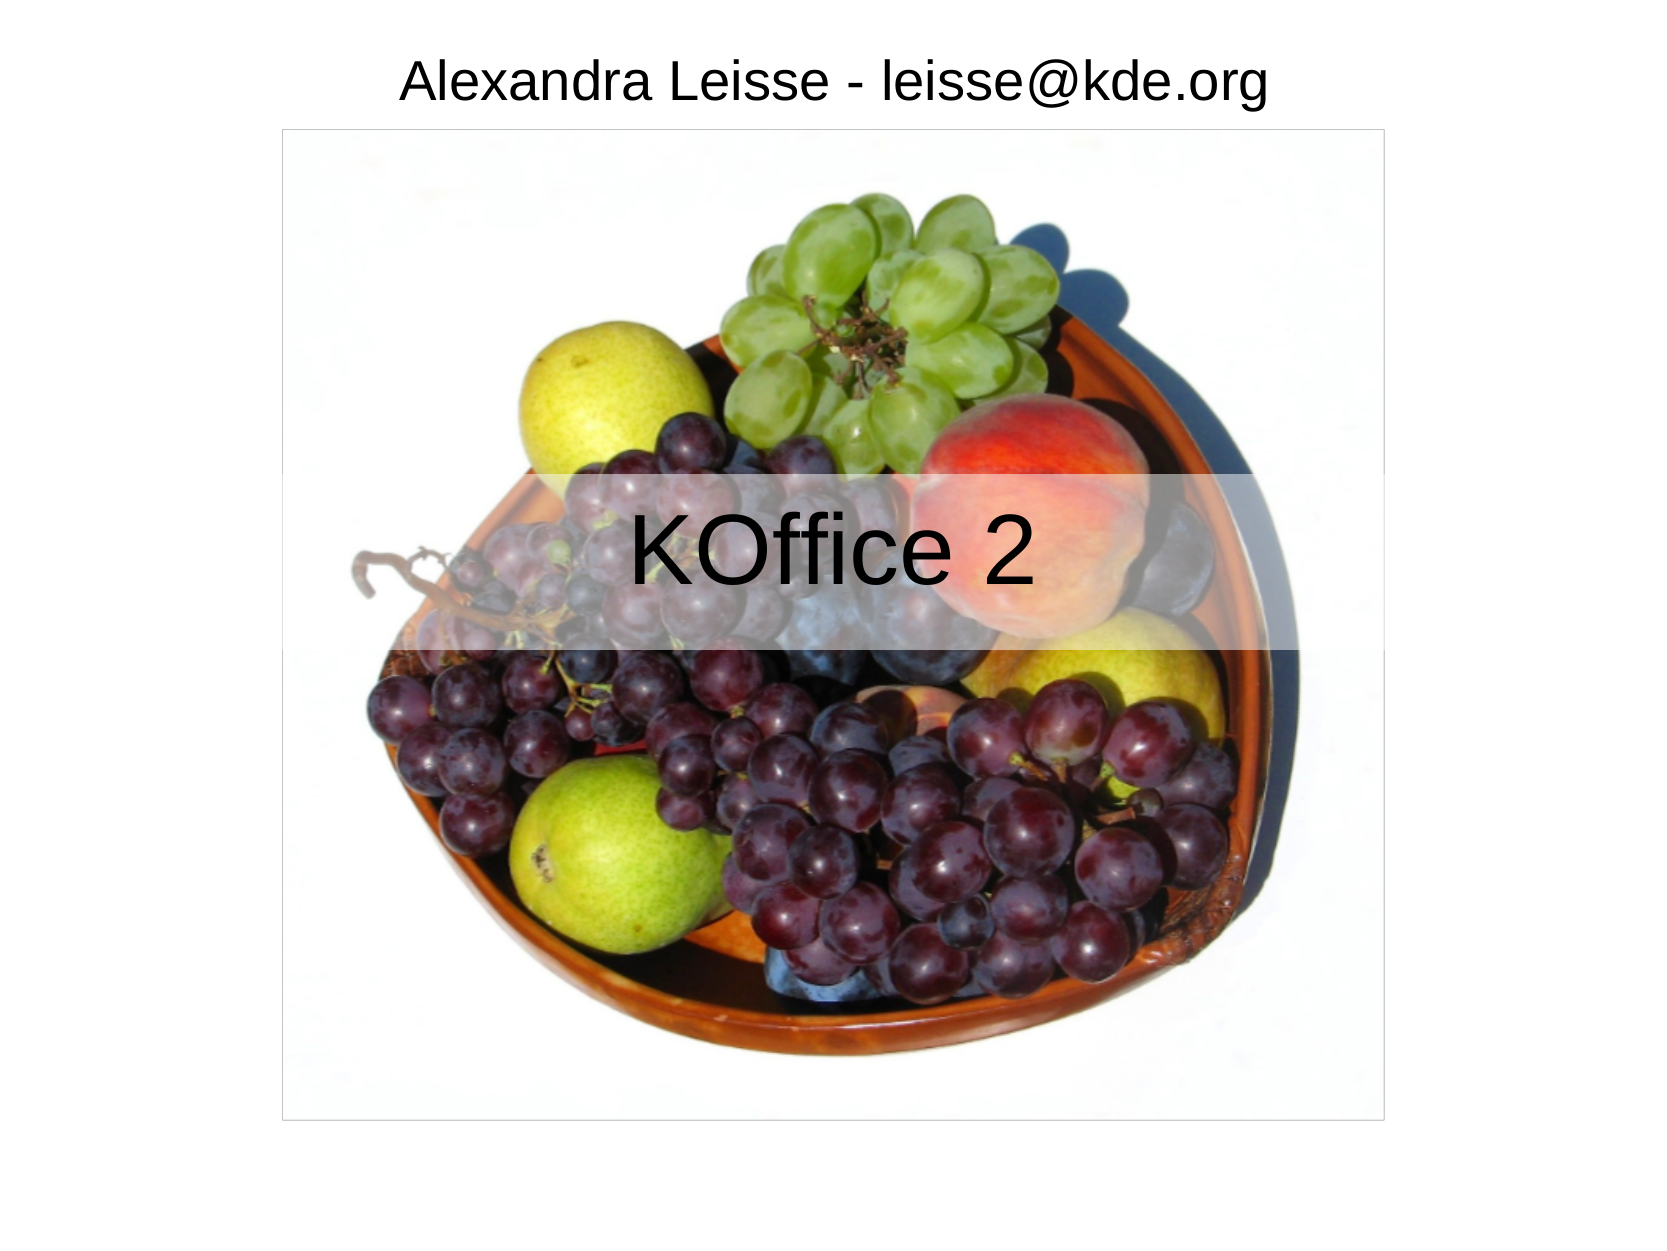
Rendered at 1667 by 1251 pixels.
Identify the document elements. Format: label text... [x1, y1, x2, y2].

picture [281, 701, 1386, 1122]
text_box Alexandra Leisse - leisse@kde.org [0, 52, 1667, 113]
title KOffice 2 [131, 500, 1536, 701]
picture [0, 128, 1667, 651]
